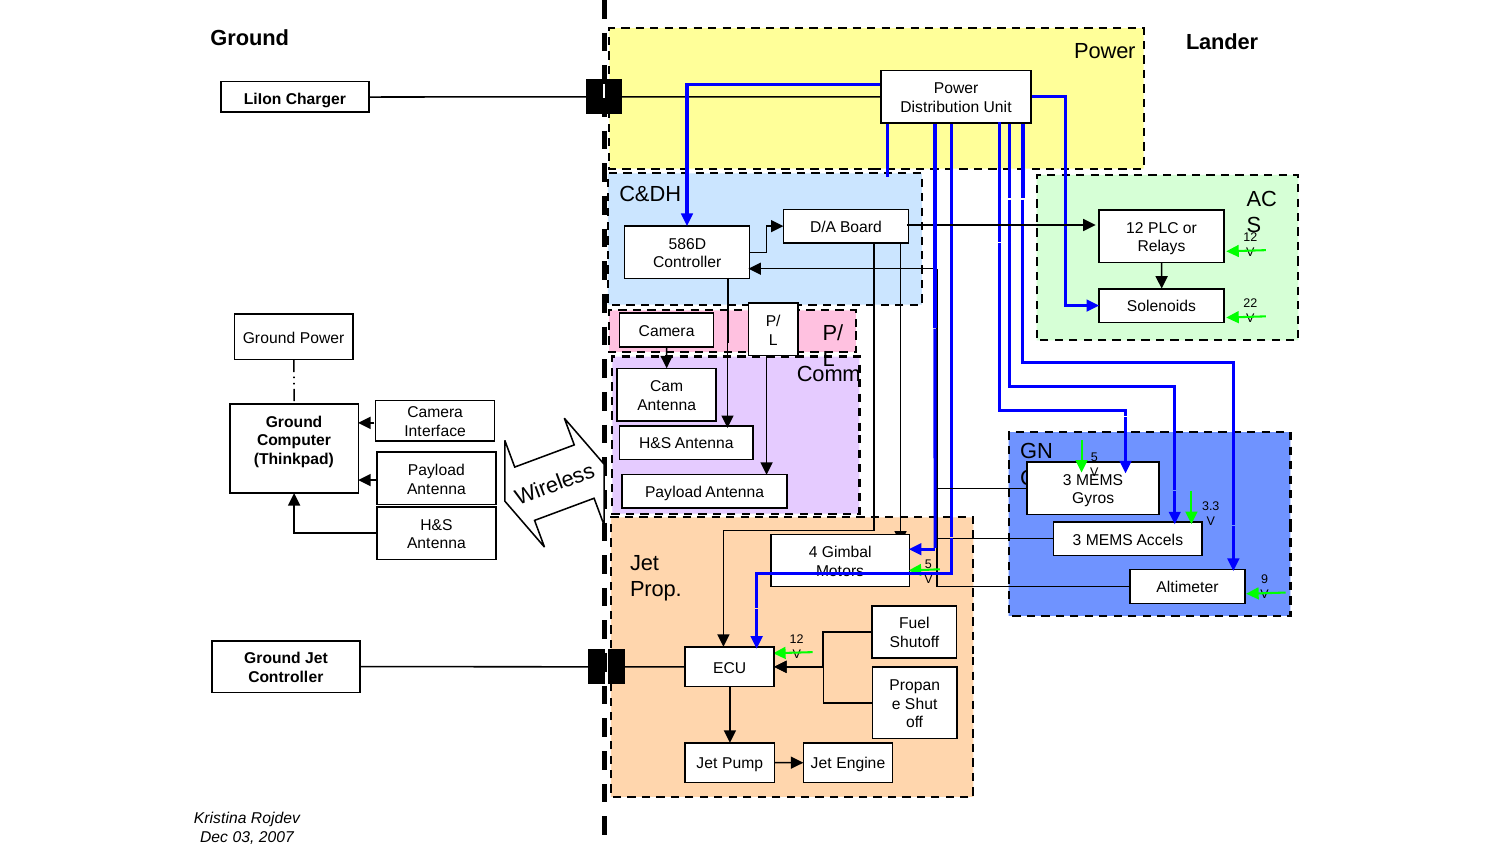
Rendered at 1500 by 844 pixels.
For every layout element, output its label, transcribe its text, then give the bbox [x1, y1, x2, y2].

text_box [889, 124, 933, 169]
text_box [1025, 98, 1064, 169]
text_box H&S Antenna [619, 425, 754, 460]
text_box [1008, 536, 1232, 586]
text_box Kristina Rojdev Dec 03, 2007 [187, 809, 307, 844]
text_box Jet Pump [685, 742, 775, 783]
text_box [689, 86, 881, 96]
text_box [875, 243, 900, 268]
text_box [1083, 432, 1124, 461]
text_box Wireless [504, 418, 605, 548]
text_box P/L [748, 303, 798, 356]
text_box [1008, 432, 1232, 538]
text_box [901, 226, 922, 268]
text_box Jet Prop. [724, 540, 731, 609]
text_box P/L [807, 311, 866, 379]
text_box 12 PLC or Relays [1098, 209, 1225, 263]
text_box 3.3V [1184, 490, 1238, 536]
text_box 12V [1225, 221, 1276, 267]
text_box Altimeter [1129, 569, 1245, 604]
text_box [586, 80, 603, 114]
text_box [689, 98, 886, 169]
text_box [1001, 124, 1008, 169]
text_box GNC [1005, 489, 1027, 497]
text_box [875, 269, 900, 305]
text_box 4 Gimbal Motors [771, 575, 909, 587]
text_box 5V [909, 575, 948, 594]
text_box [728, 310, 748, 352]
text_box [608, 517, 974, 797]
text_box GNC [1005, 429, 1083, 488]
text_box Camera [619, 313, 714, 347]
text_box ECU [684, 647, 775, 687]
text_box [937, 124, 950, 169]
text_box 4 Gimbal Motors [771, 534, 910, 572]
text_box 5V [1075, 441, 1081, 460]
text_box H&S Antenna [376, 506, 497, 560]
text_box Payload Antenna [376, 452, 497, 505]
text_box [901, 517, 933, 548]
text_box [1036, 174, 1064, 224]
text_box [938, 517, 974, 538]
text_box Ground Power [234, 314, 354, 360]
text_box 12V [772, 623, 821, 666]
text_box 586D Controller [624, 226, 750, 279]
text_box [607, 214, 727, 305]
text_box [606, 28, 1144, 169]
text_box [612, 356, 860, 514]
text_box [588, 650, 604, 684]
text_box C&DH [604, 172, 685, 214]
text_box [953, 124, 998, 169]
text_box [938, 539, 950, 572]
text_box Comm [799, 367, 807, 380]
text_box 3 MEMS Accels [1053, 521, 1203, 556]
text_box [750, 227, 873, 268]
text_box [798, 310, 856, 352]
text_box D/A Board [783, 209, 909, 243]
text_box [948, 539, 974, 586]
text_box 22V [1225, 287, 1276, 333]
text_box Propane Shut off [872, 667, 957, 739]
text_box Ground [195, 16, 304, 58]
text_box Power [1059, 29, 1154, 71]
text_box [609, 310, 727, 352]
text_box Ground Computer (Thinkpad) [229, 404, 359, 494]
text_box Jet Engine [803, 742, 893, 783]
text_box 3 MEMS Gyros [1027, 461, 1160, 515]
text_box 9V [1245, 563, 1284, 609]
text_box Fuel Shutoff [872, 605, 957, 659]
text_box Ground Jet Controller [211, 640, 361, 693]
text_box Cam Antenna [616, 368, 717, 421]
text_box [724, 517, 900, 647]
text_box LiIon Charger [221, 81, 370, 113]
text_box Solenoids [1098, 288, 1225, 323]
text_box Lander [1171, 19, 1274, 61]
text_box Power Distribution Unit [881, 70, 1032, 124]
text_box C&DH [689, 172, 699, 214]
text_box Payload Antenna [621, 474, 788, 509]
text_box [901, 269, 922, 305]
text_box 5V [1075, 441, 1114, 487]
text_box ACS [1231, 176, 1303, 245]
text_box [729, 269, 873, 305]
text_box Camera Interface [375, 400, 495, 441]
text_box Comm [782, 352, 873, 394]
text_box 5V [909, 548, 948, 572]
text_box Jet Prop. [615, 540, 723, 609]
text_box [1067, 174, 1299, 304]
text_box [1036, 226, 1299, 341]
text_box [688, 173, 922, 252]
text_box [1011, 124, 1021, 169]
text_box [1008, 432, 1291, 616]
